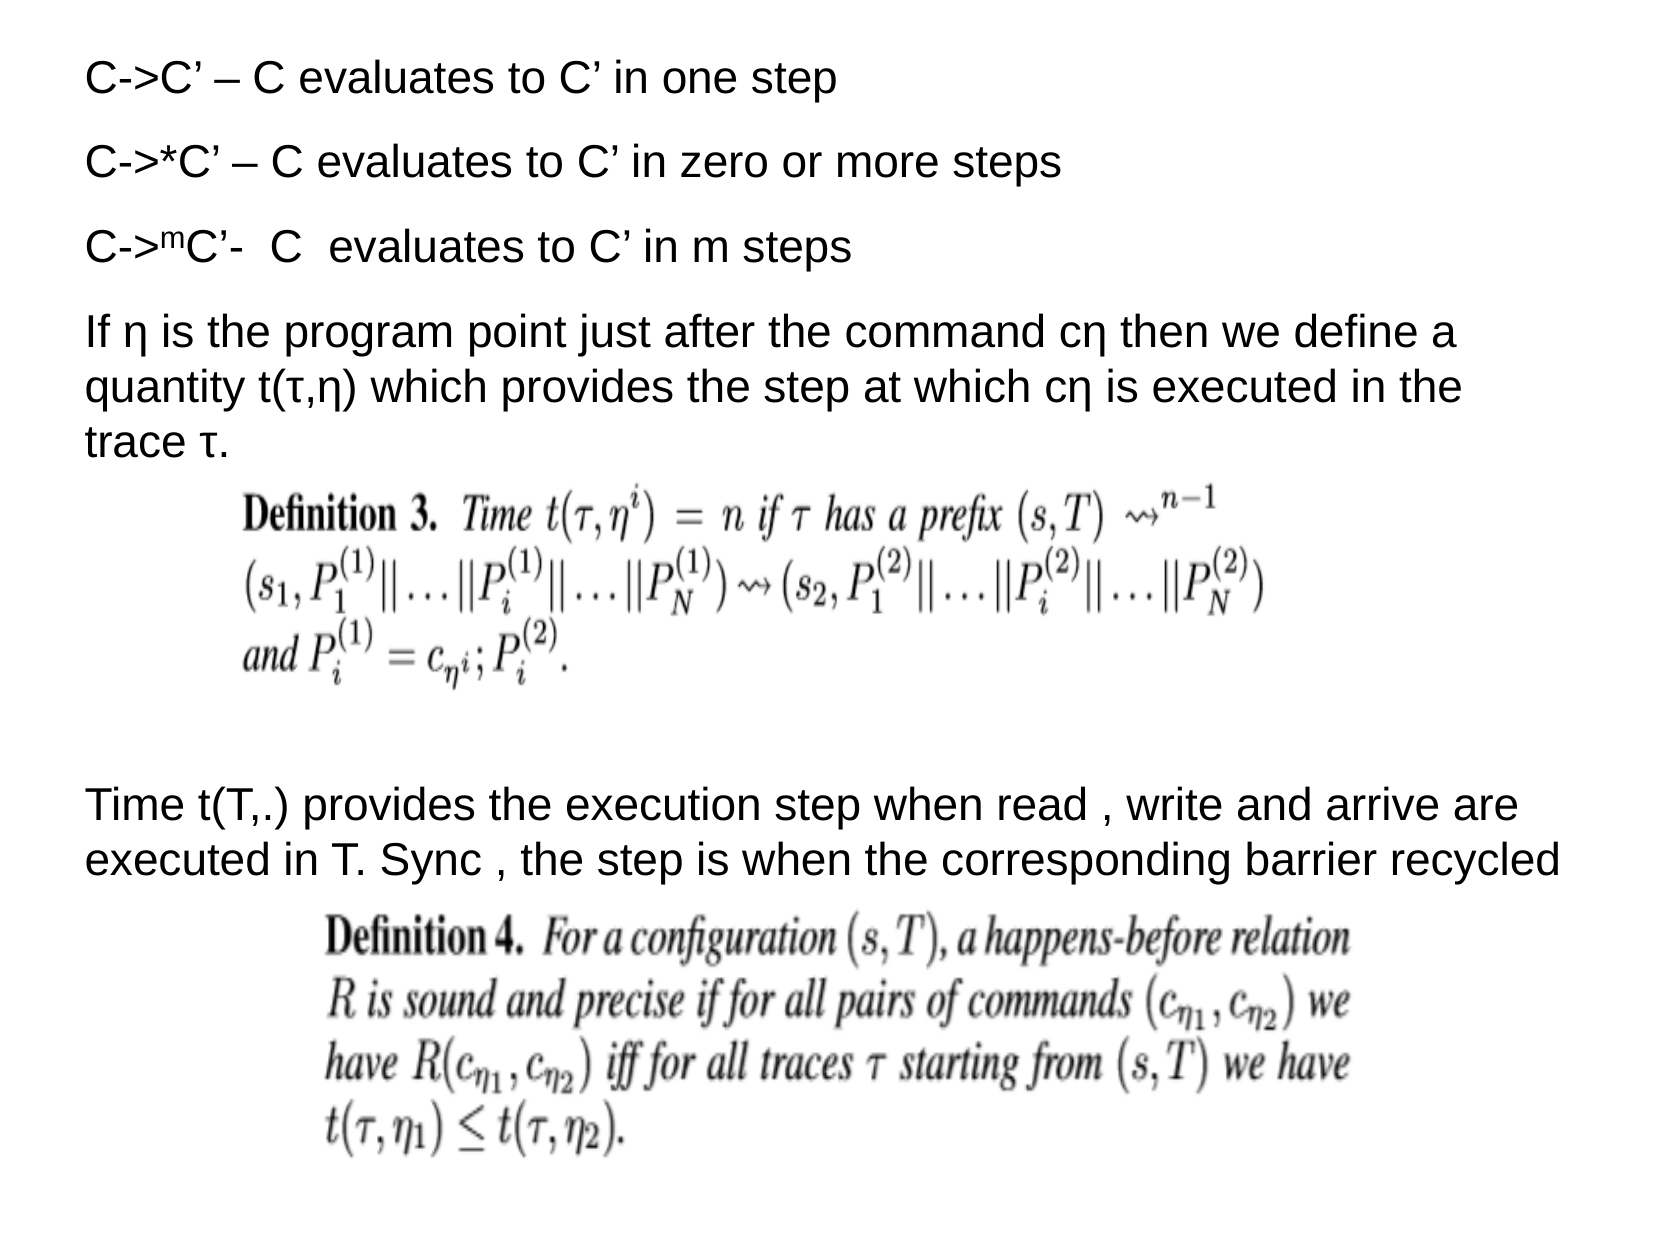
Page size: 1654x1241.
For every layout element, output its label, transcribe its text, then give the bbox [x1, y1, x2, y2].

picture [186, 468, 1307, 713]
list C->C’ – C evaluates to C’ in one step C->*C’ – C evaluates to C’ in zero or more steps C->mC’- C evaluates to C’ in m steps If η is the program point just after the command cη then we deﬁne a quantity t(τ,η) which provides the step at which cη is executed in the trace τ. Time t(T,.) provides the execution step when read , write and arrive are executed in T. Sync , the step is when the corresponding barrier recycled [84, 47, 1573, 1134]
picture [307, 899, 1376, 1173]
